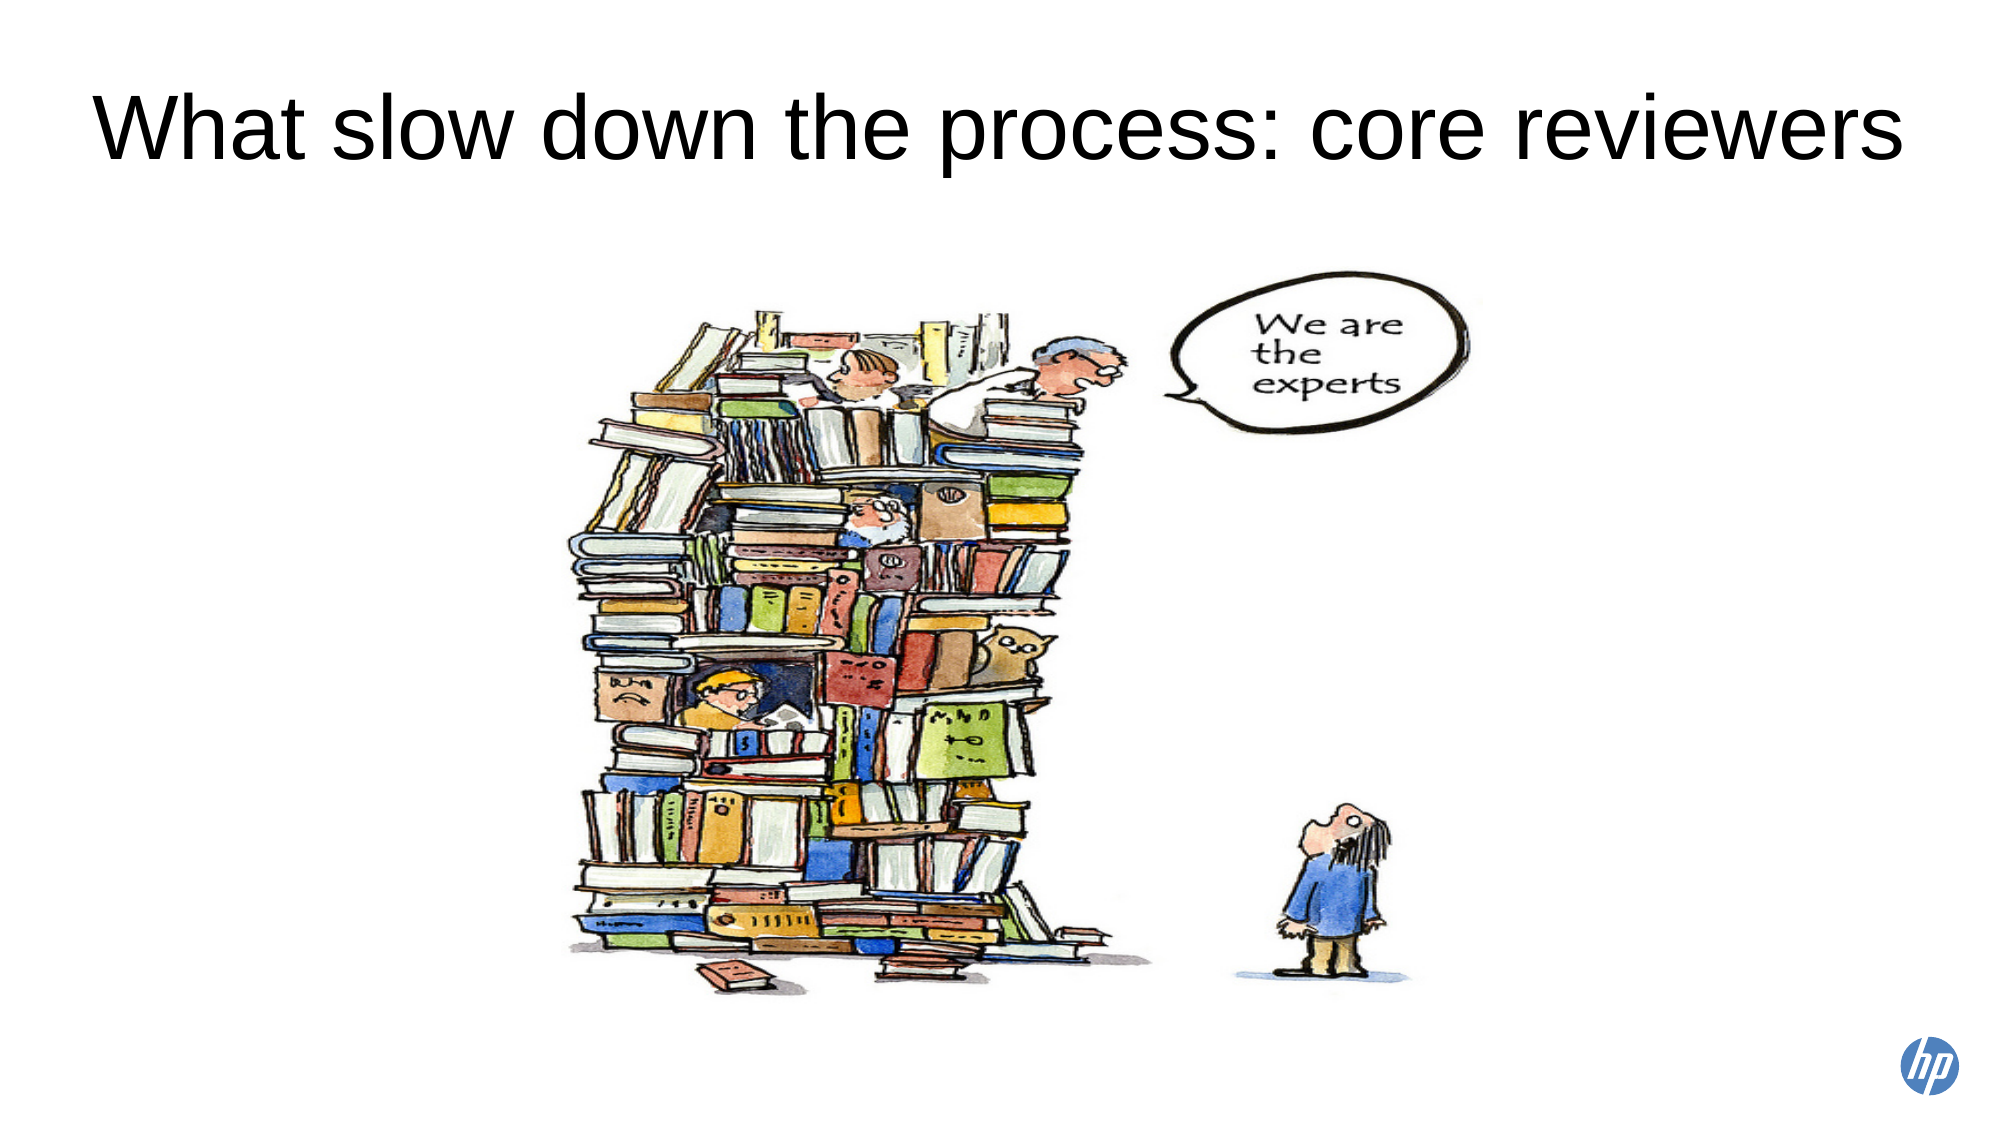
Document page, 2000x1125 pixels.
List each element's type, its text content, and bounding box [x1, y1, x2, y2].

picture [561, 266, 1483, 1004]
title What slow down the process: core reviewers [0, 0, 2000, 255]
